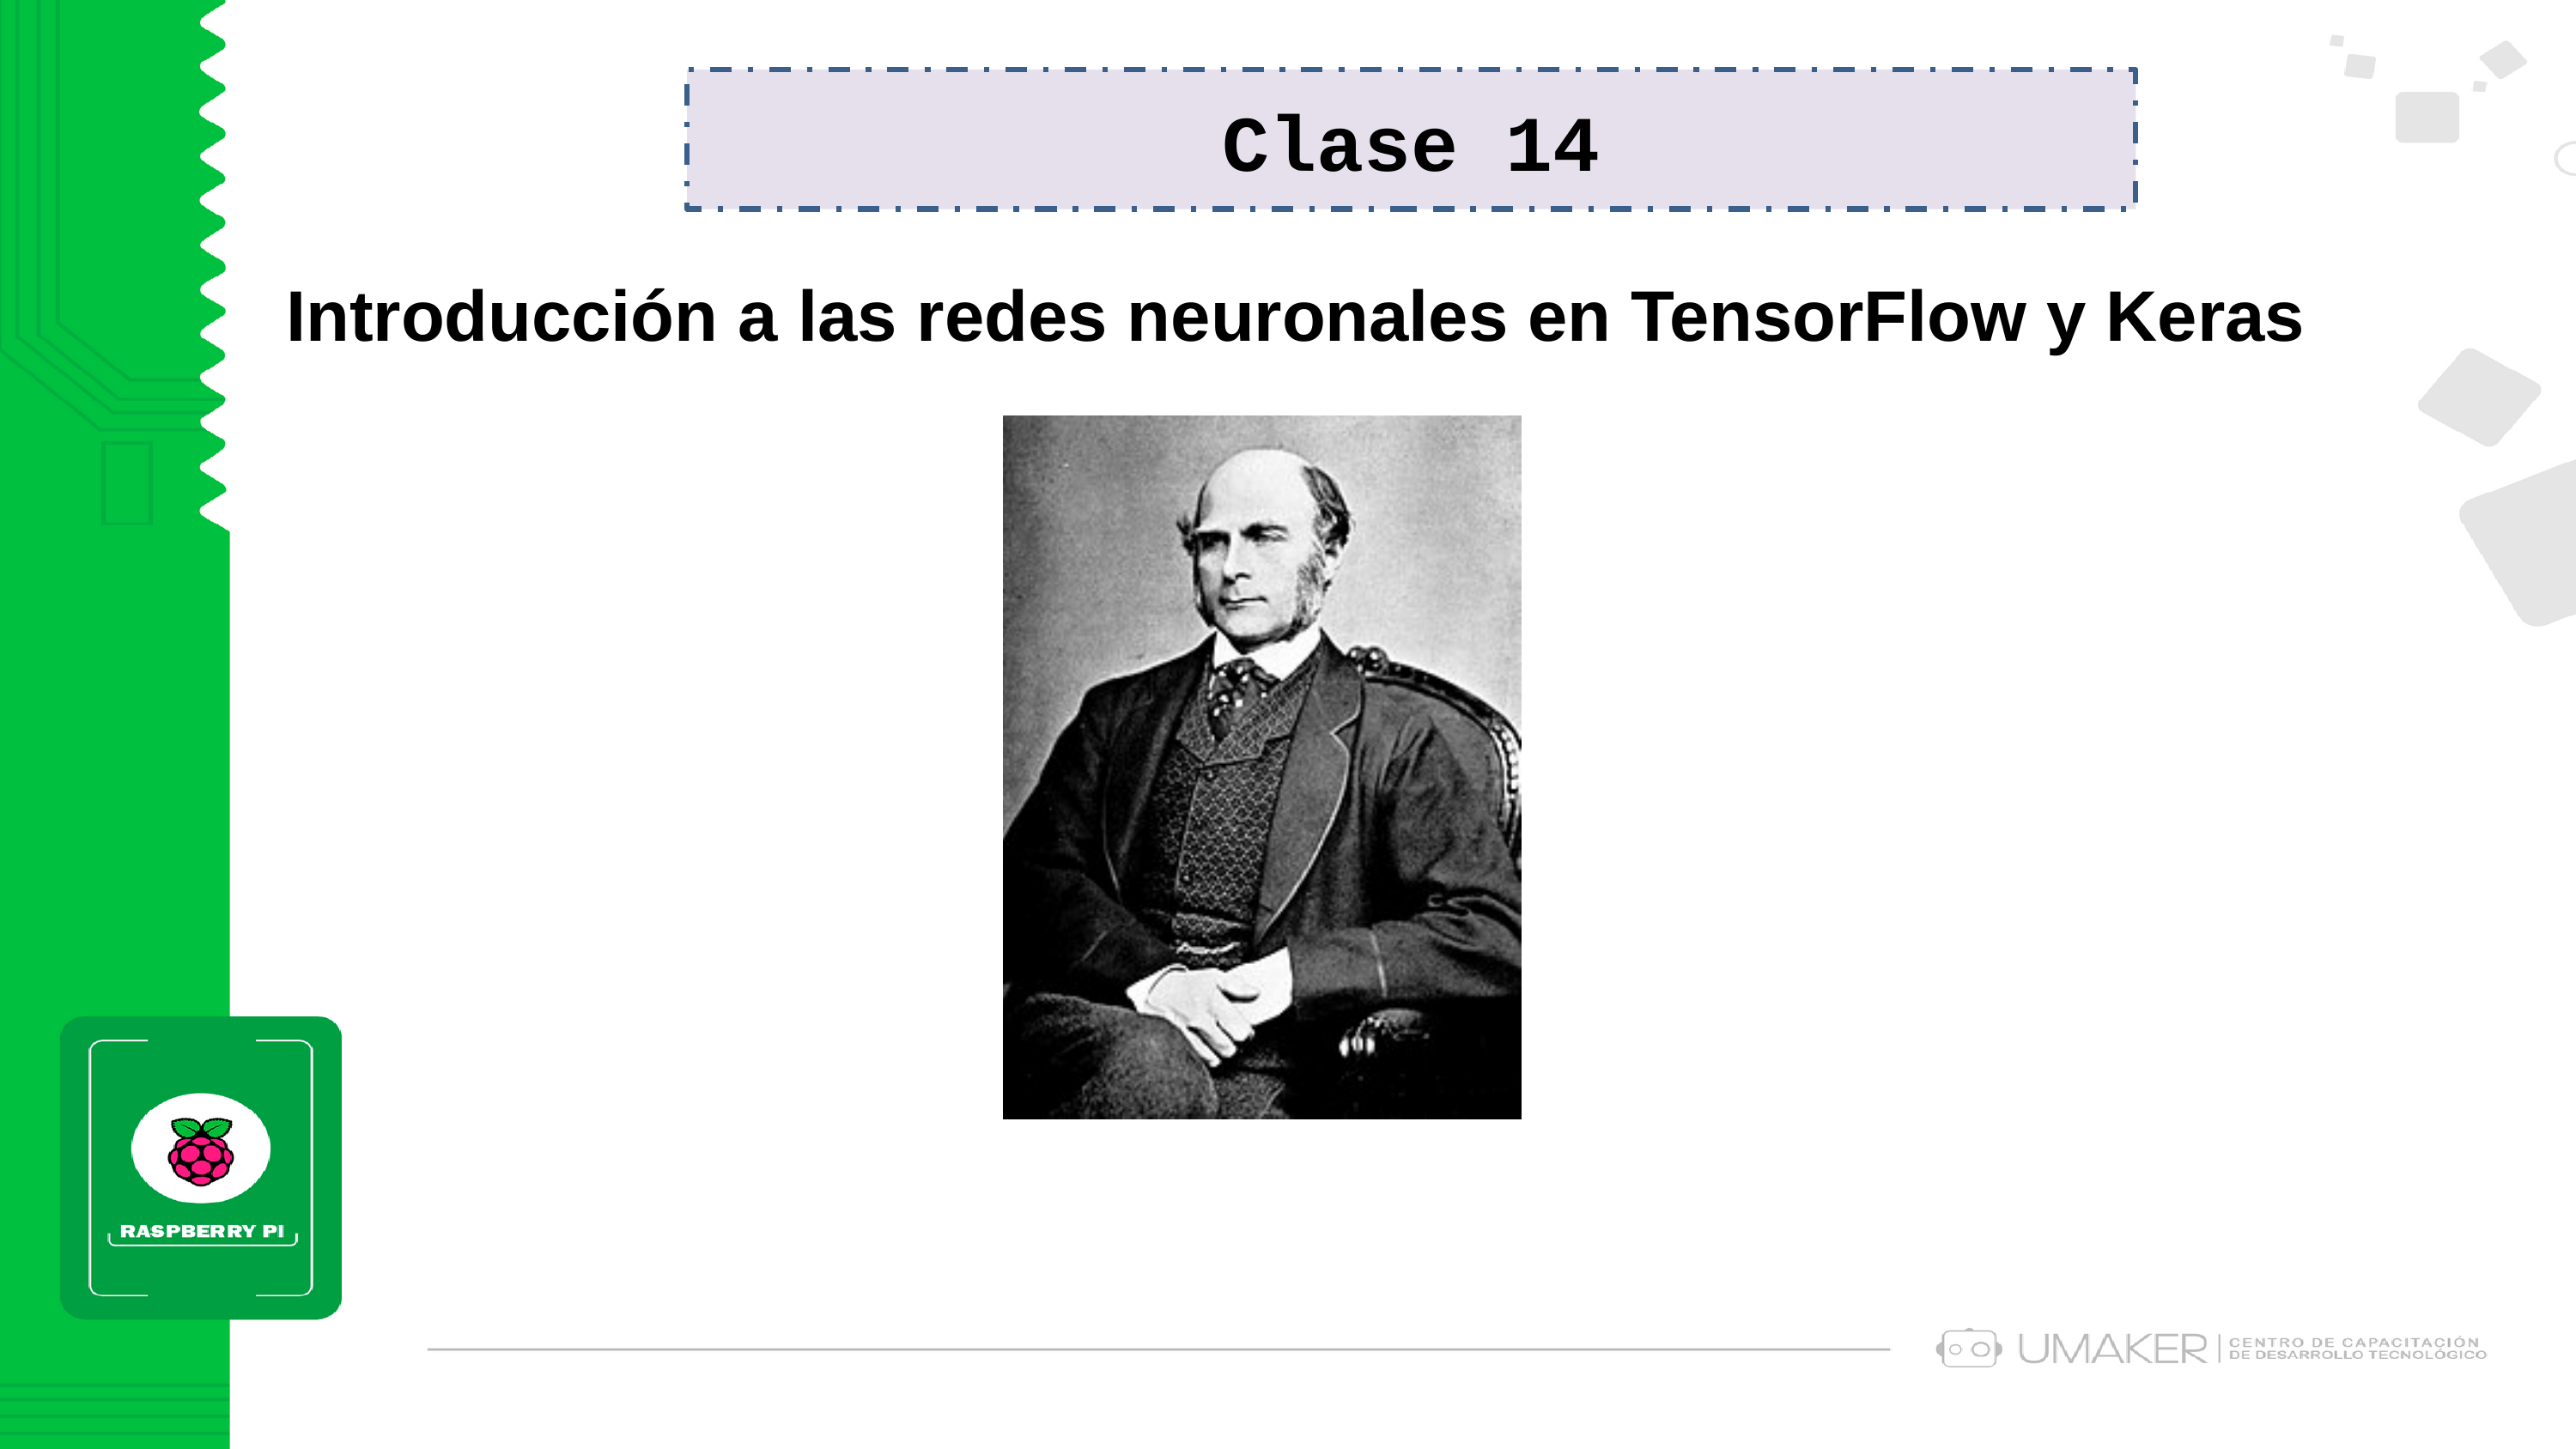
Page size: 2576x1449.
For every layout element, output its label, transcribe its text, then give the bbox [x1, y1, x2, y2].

text_box Introducción a las redes neuronales en TensorFlow y Keras [229, 264, 2363, 416]
text_box Clase 14 [687, 70, 2136, 209]
picture [0, 0, 2576, 1449]
